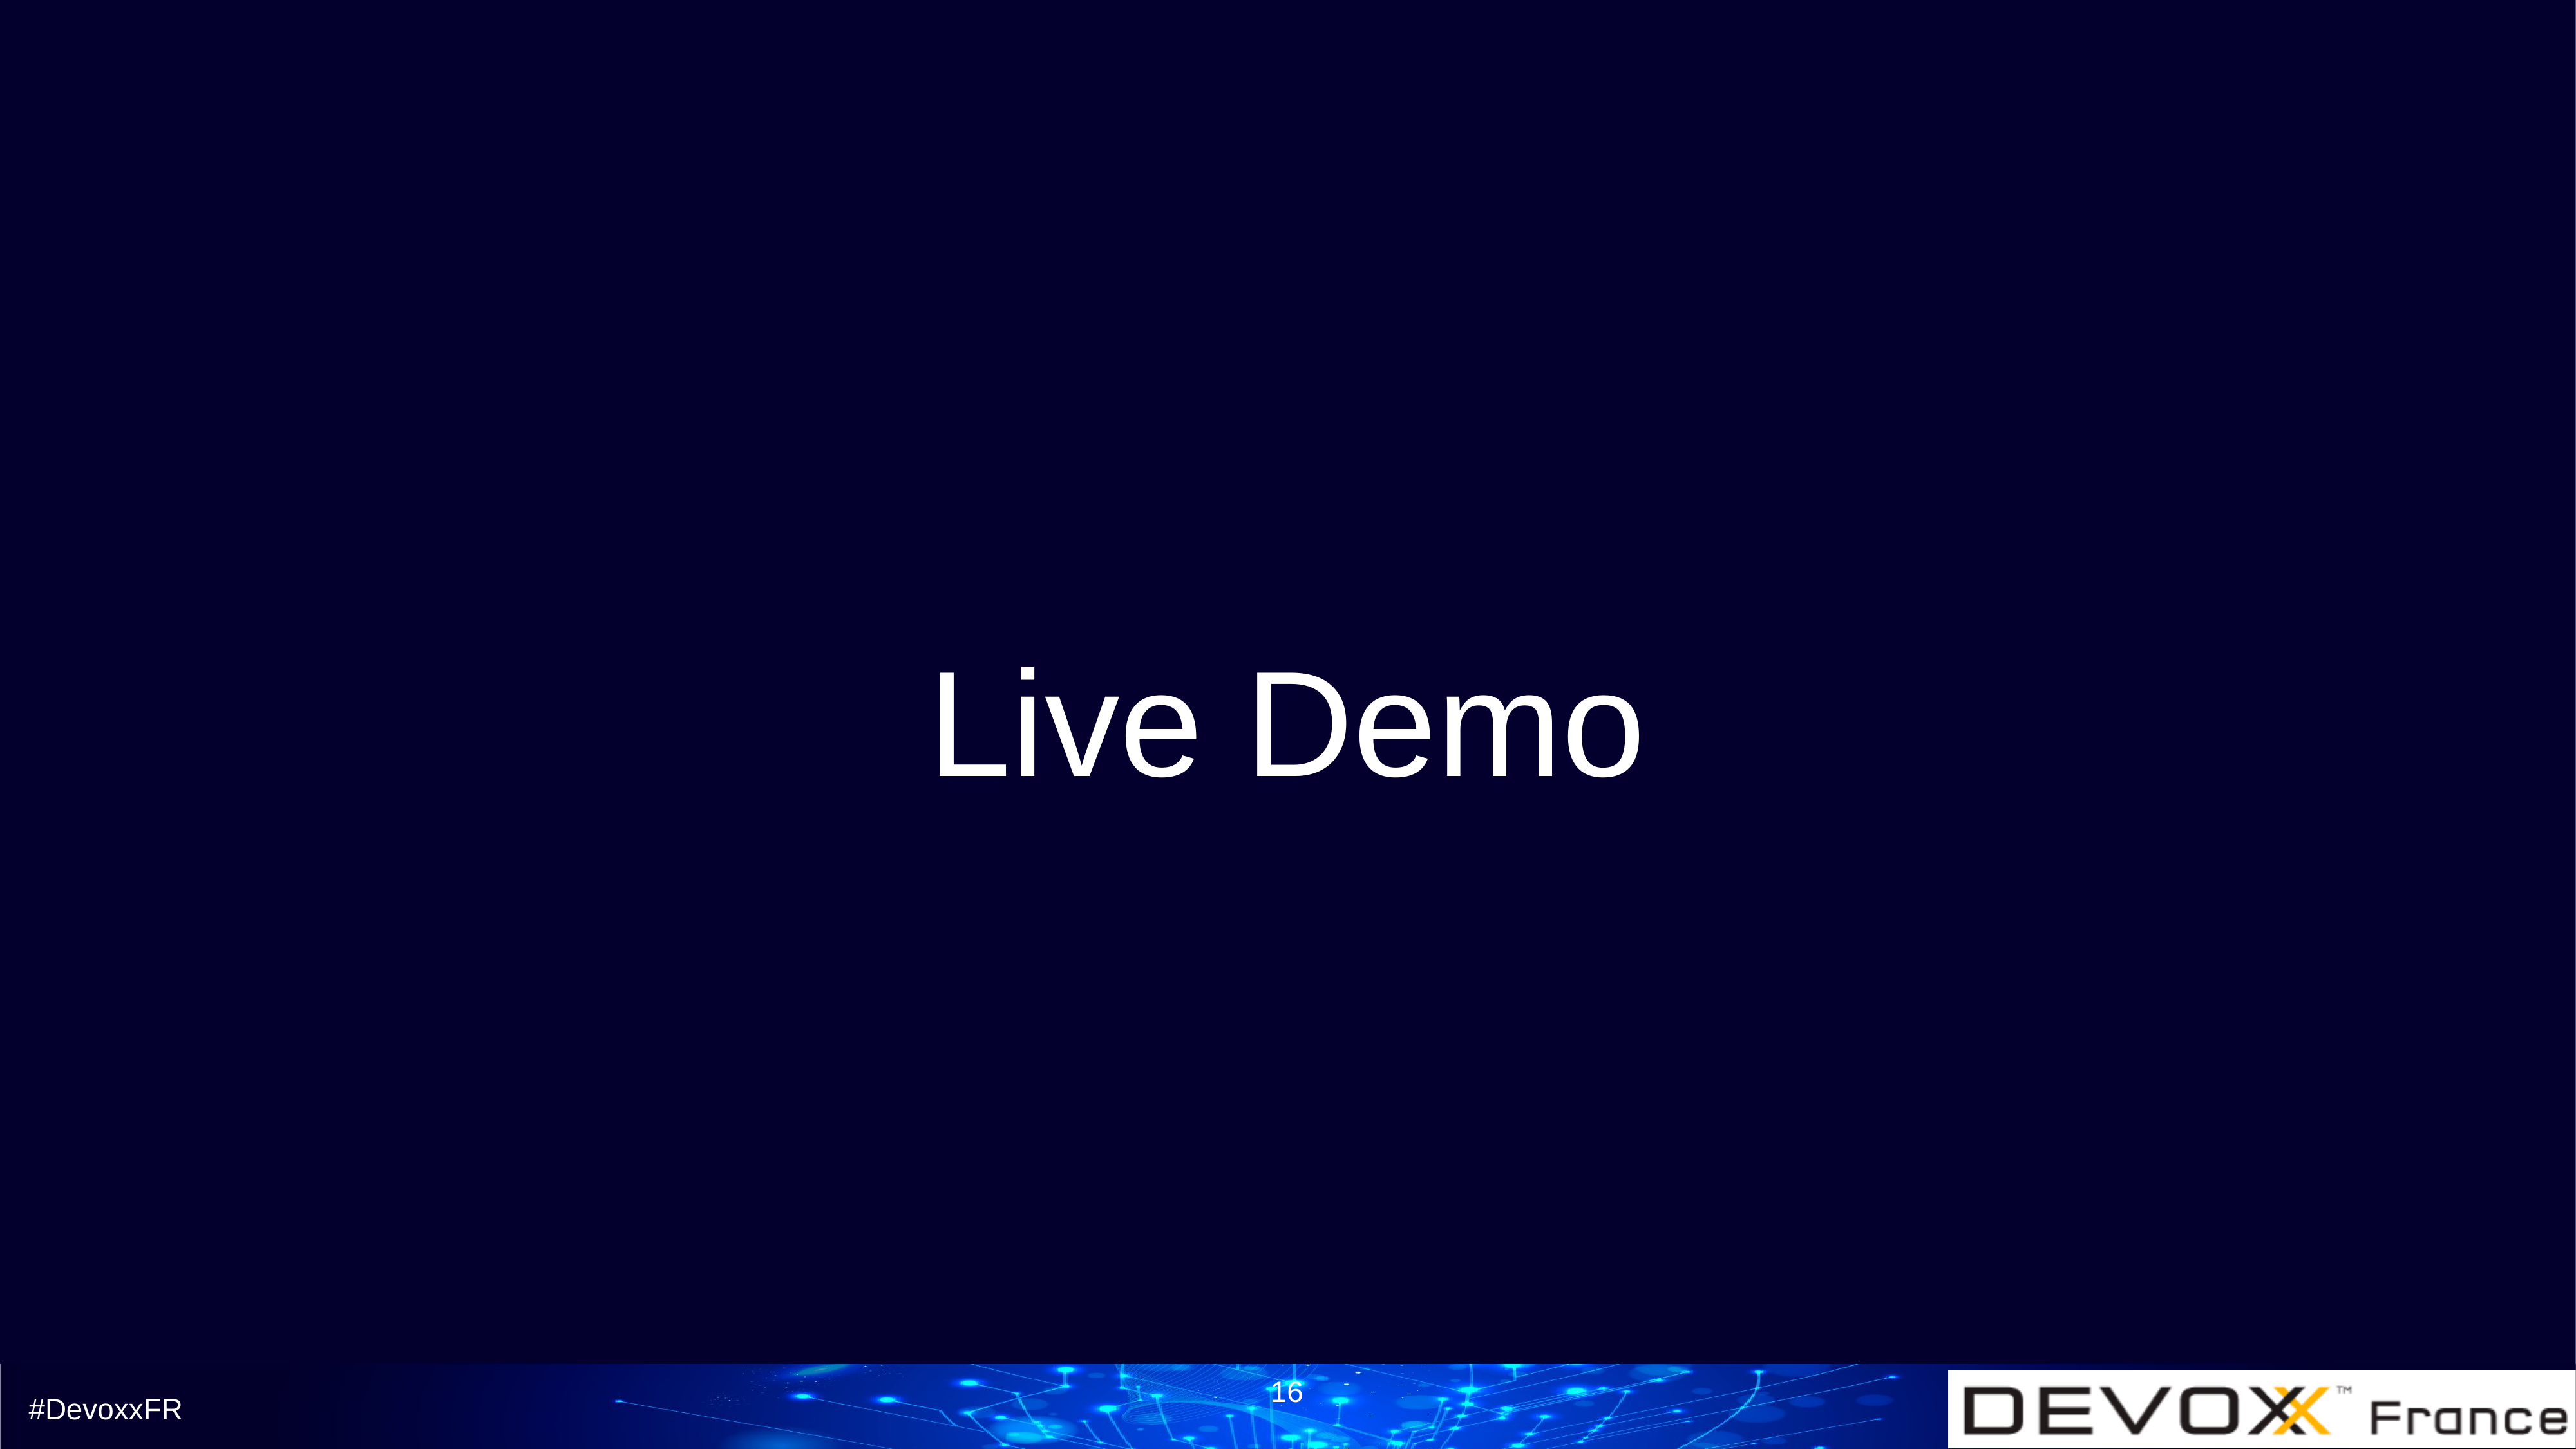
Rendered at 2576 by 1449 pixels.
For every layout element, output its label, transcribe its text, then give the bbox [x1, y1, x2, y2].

slide_number 16 [1264, 1375, 1310, 1427]
picture [1309, 1442, 1326, 1449]
title Live Demo [142, 363, 2432, 1086]
picture [0, 1364, 2576, 1449]
